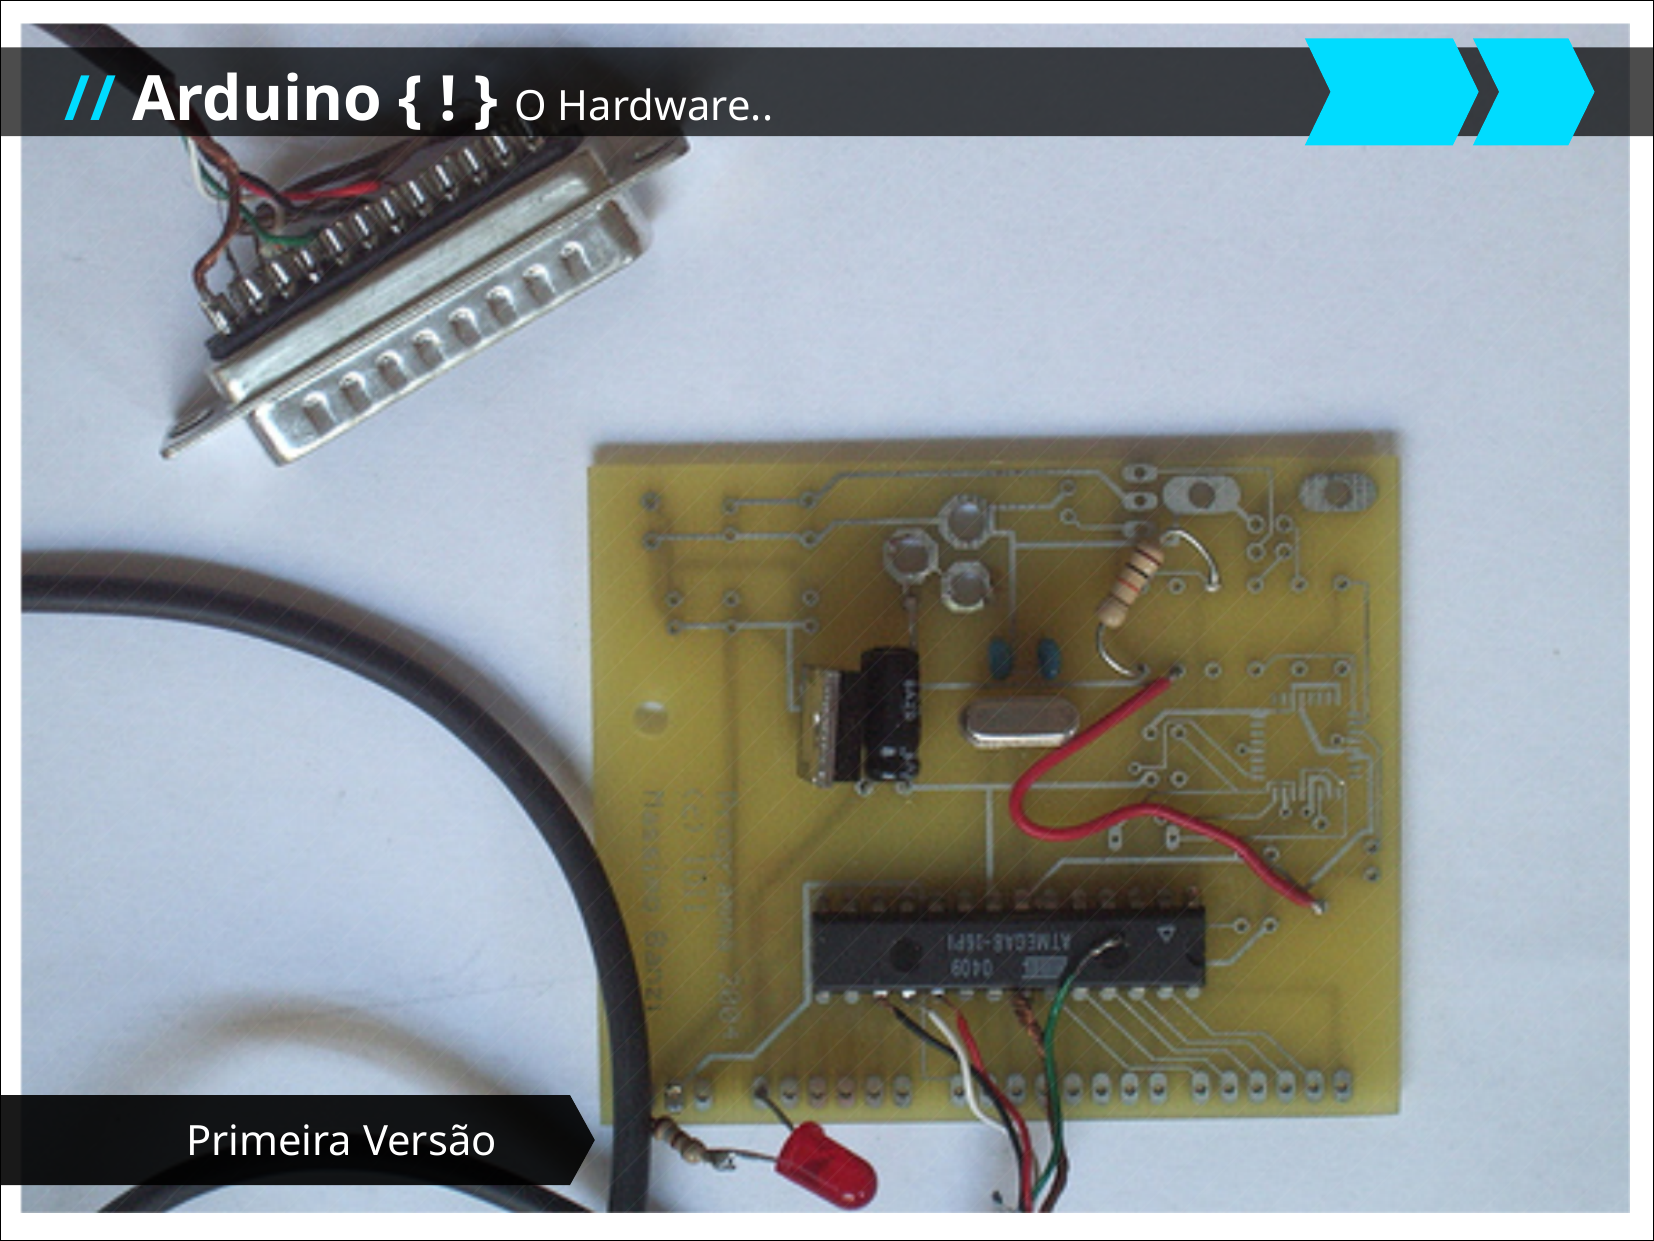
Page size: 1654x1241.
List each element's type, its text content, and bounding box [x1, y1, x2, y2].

text_box [0, 0, 1654, 1241]
text_box // Arduino { ! } O Hardware.. [50, 32, 815, 144]
text_box Primeira Versão [171, 1102, 855, 1170]
